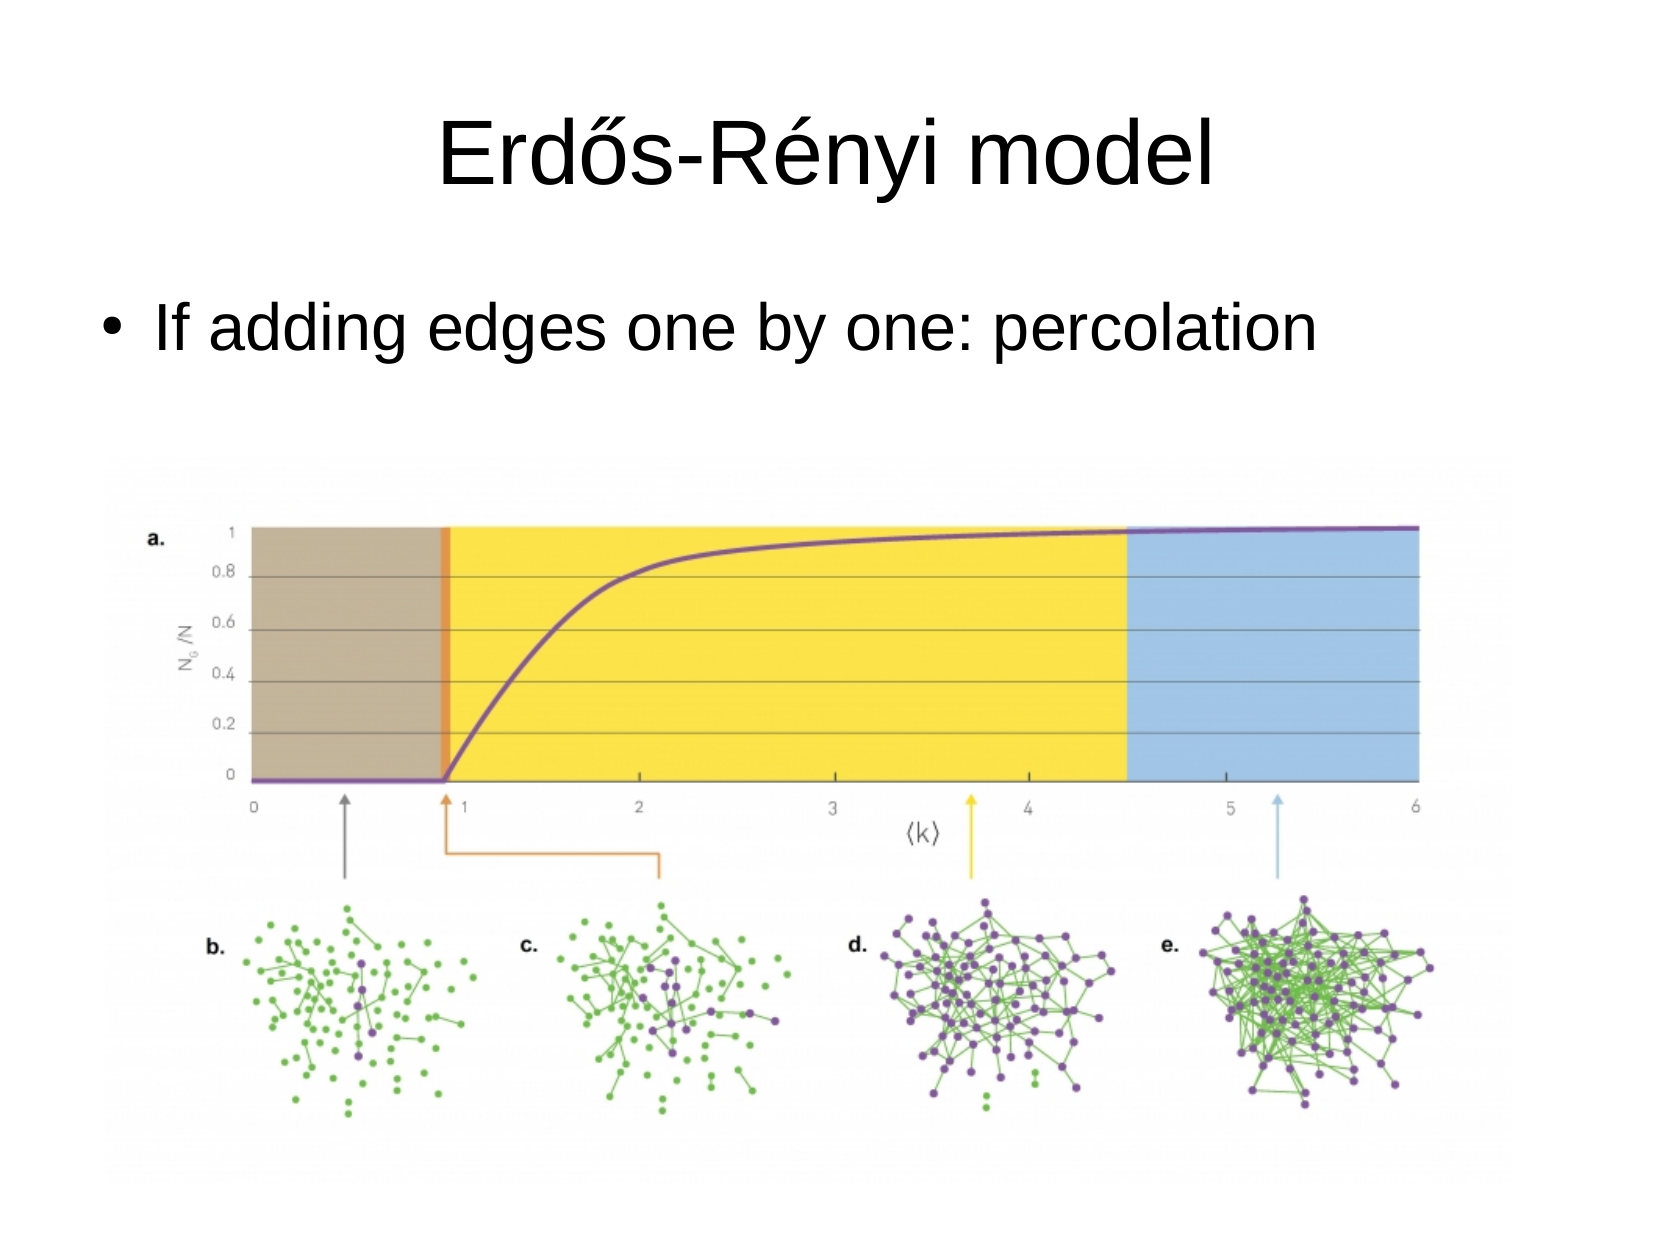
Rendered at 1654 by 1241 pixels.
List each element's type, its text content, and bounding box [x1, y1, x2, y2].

list If adding edges one by one: percolation [82, 290, 1571, 1010]
picture [105, 456, 1512, 1186]
title Erdős-Rényi model [82, 49, 1571, 257]
